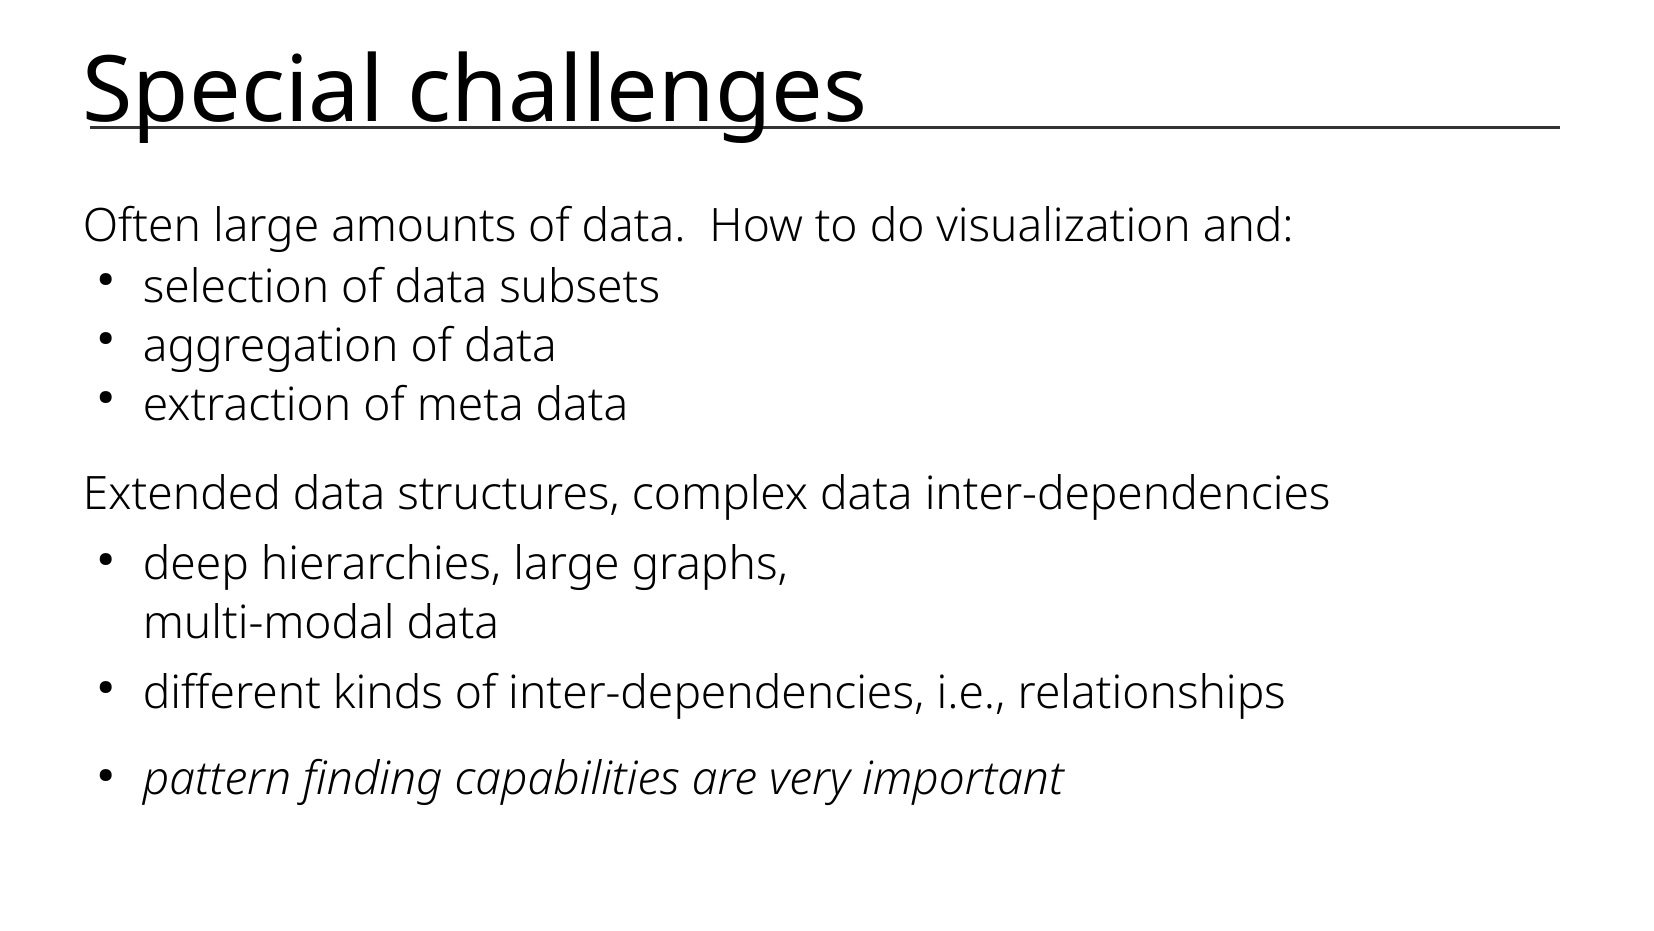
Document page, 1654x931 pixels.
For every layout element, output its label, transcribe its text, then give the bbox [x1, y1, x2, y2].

title Special challenges [82, 32, 1571, 140]
list Often large amounts of data. How to do visualization and: selection of data subsets aggregation of data extraction of meta data Extended data structures, complex data inter-dependencies deep hierarchies, large graphs, multi-modal data different kinds of inter-dependencies, i.e., relationships pattern finding capabilities are very important [82, 195, 1571, 811]
